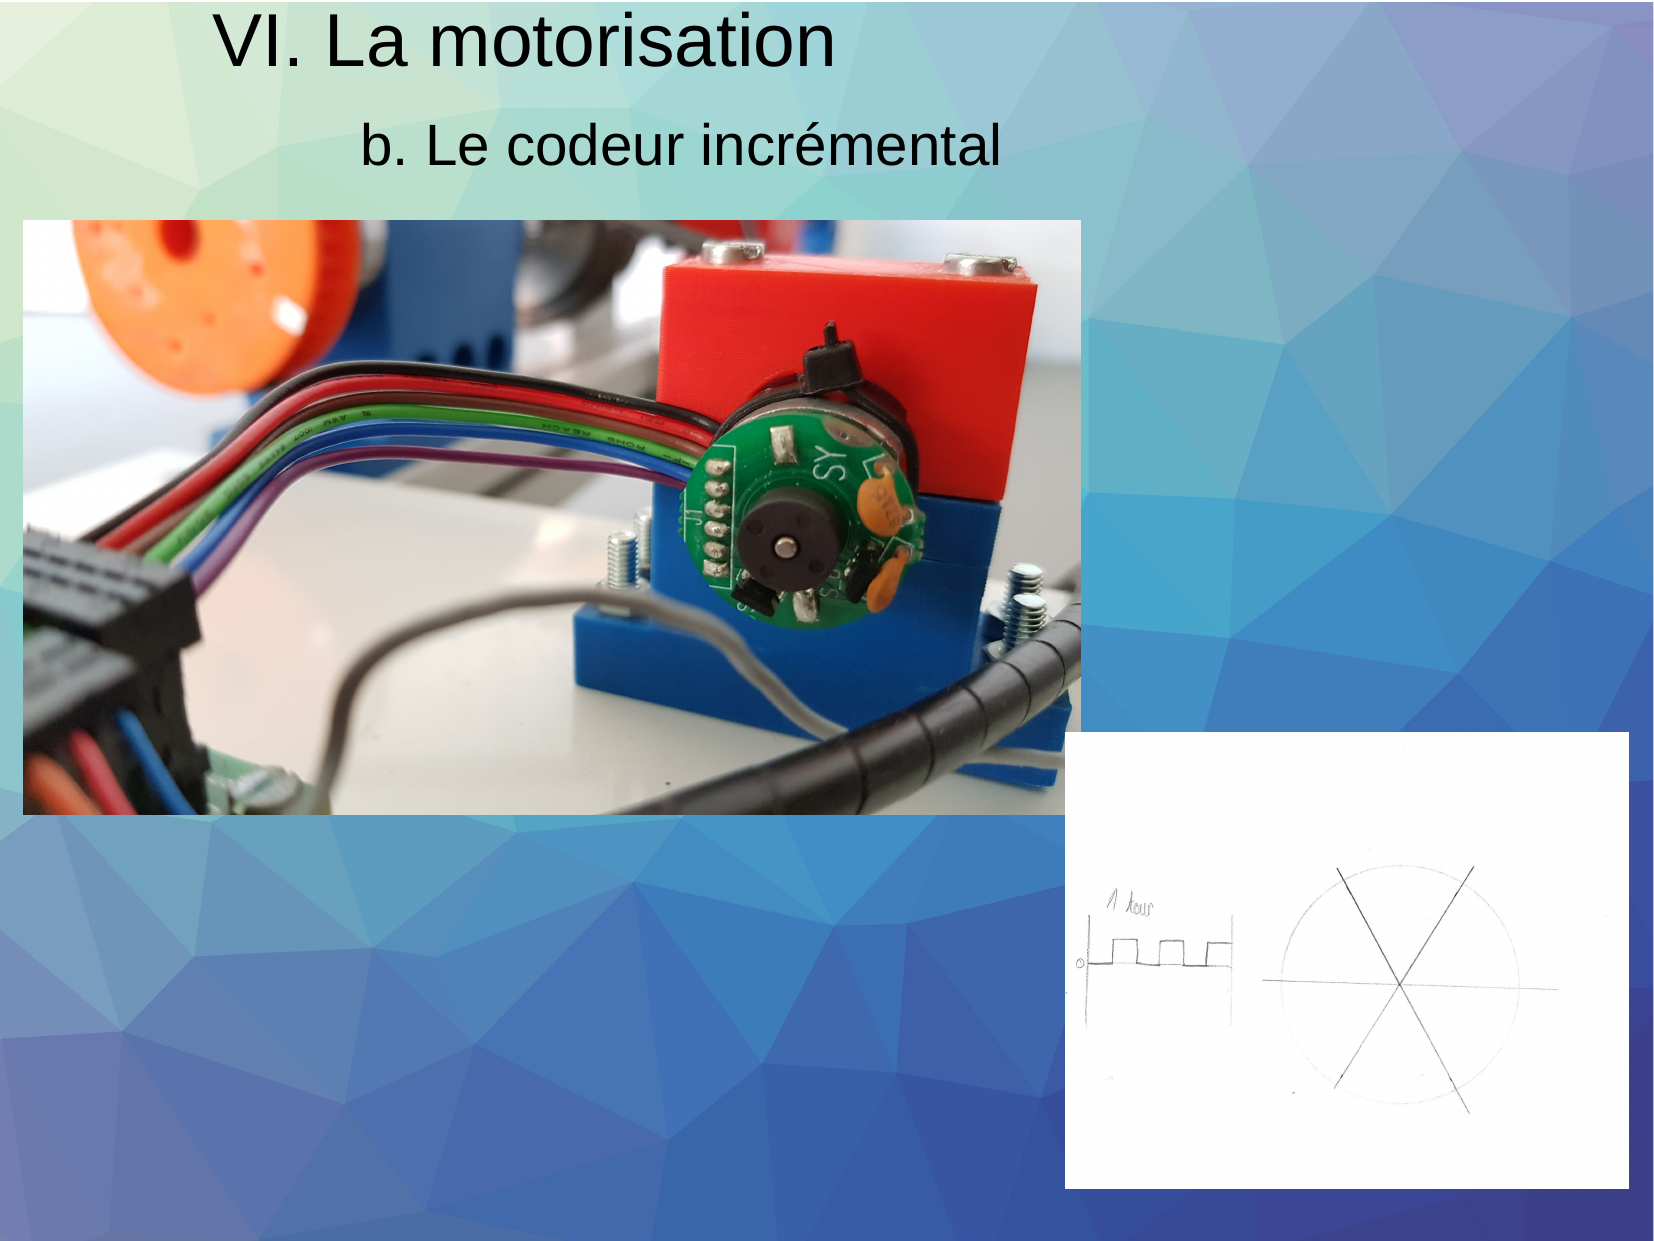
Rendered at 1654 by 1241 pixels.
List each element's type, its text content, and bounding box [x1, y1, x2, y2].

picture [0, 2, 1654, 1241]
title VI. La motorisation b. Le codeur incrémental [212, 0, 1382, 196]
